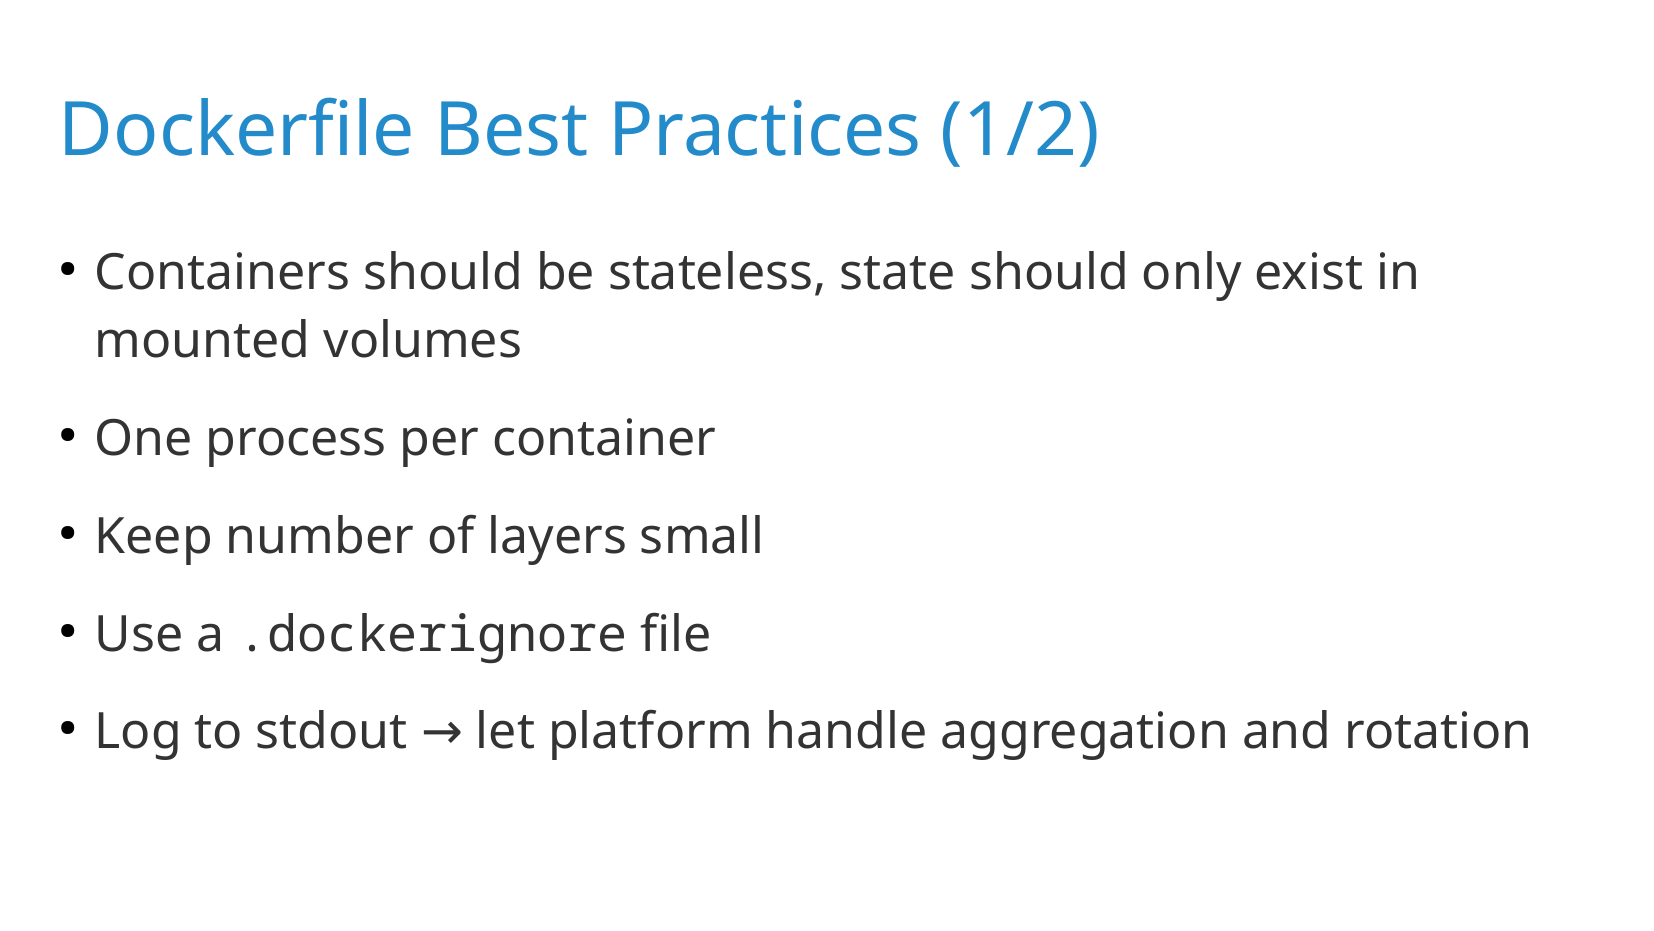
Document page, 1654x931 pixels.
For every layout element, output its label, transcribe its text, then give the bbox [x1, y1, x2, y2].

list Containers should be stateless, state should only exist in mounted volumes One process per container Keep number of layers small Use a .dockerignore file Log to stdout → let platform handle aggregation and rotation [59, 236, 1595, 768]
title Dockerfile Best Practices (1/2) [59, 59, 1595, 178]
